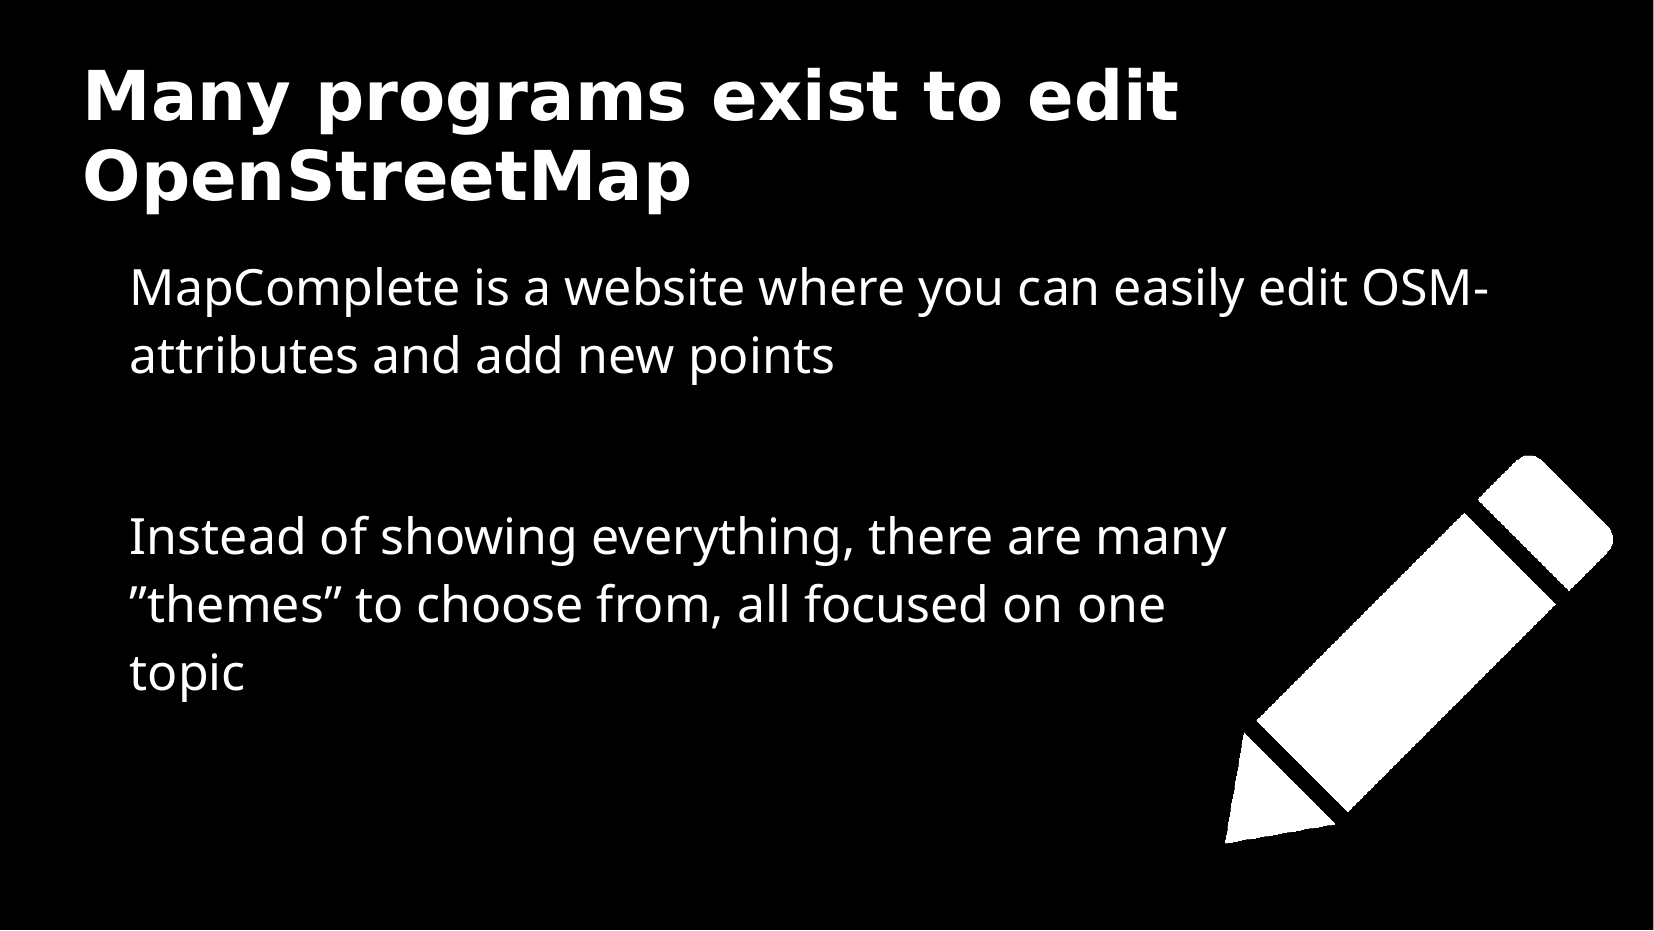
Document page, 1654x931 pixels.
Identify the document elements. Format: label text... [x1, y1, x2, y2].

list MapComplete is a website where you can easily edit OSM-attributes and add new points Instead of showing everything, there are many ”themes” to choose from, all focused on one topic [59, 251, 1548, 792]
picture [1216, 448, 1619, 851]
title Many programs exist to edit OpenStreetMap [82, 56, 1571, 217]
